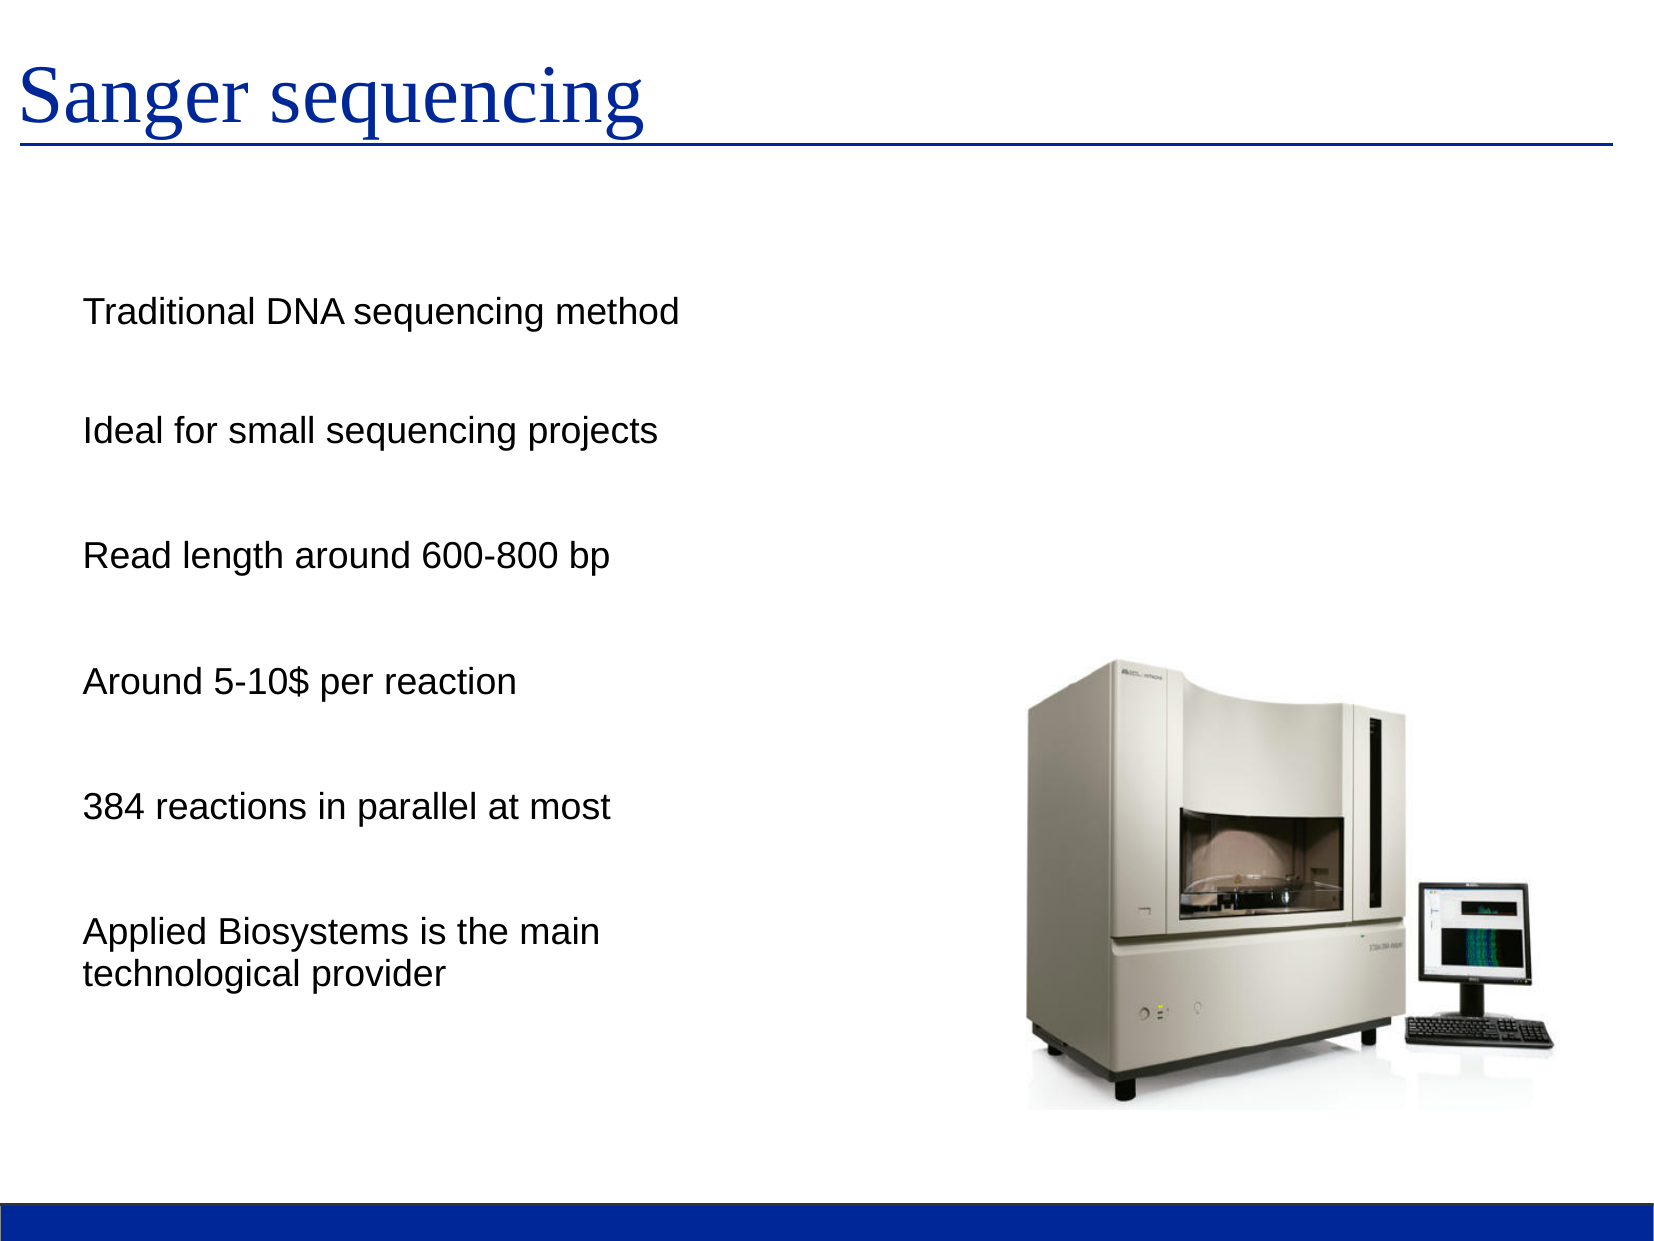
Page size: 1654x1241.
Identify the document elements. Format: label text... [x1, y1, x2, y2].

list Traditional DNA sequencing method Ideal for small sequencing projects Read length around 600-800 bp Around 5-10$ per reaction 384 reactions in parallel at most Applied Biosystems is the main technological provider [82, 290, 809, 1109]
picture [1000, 637, 1607, 1110]
title Sanger sequencing [17, 0, 1589, 198]
